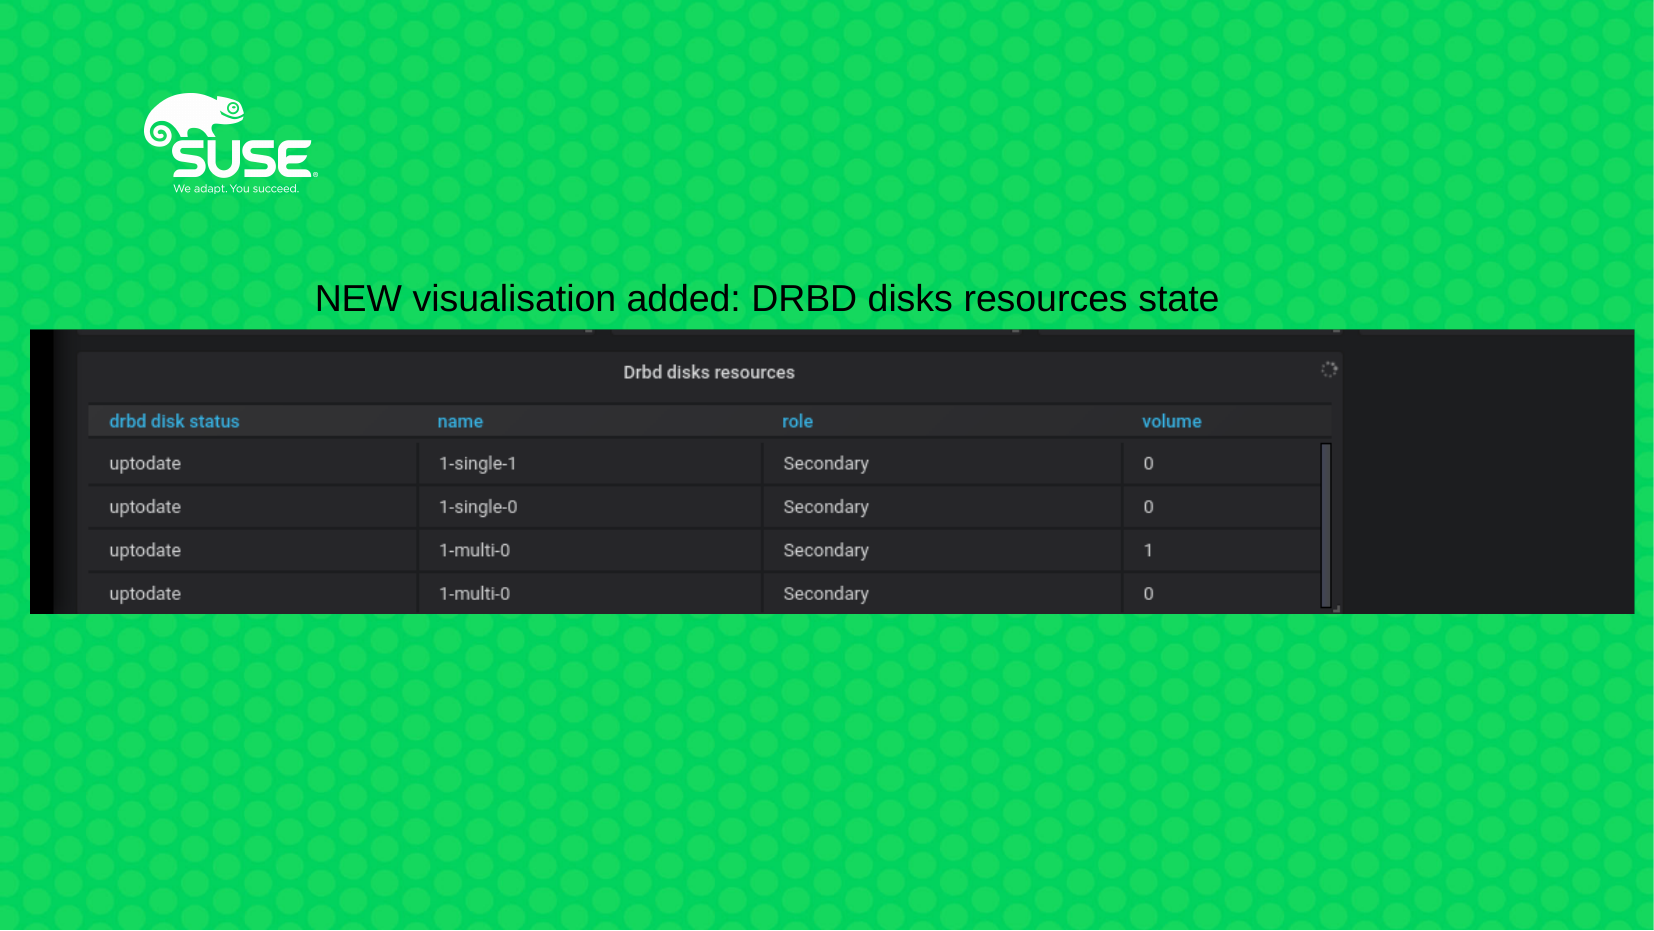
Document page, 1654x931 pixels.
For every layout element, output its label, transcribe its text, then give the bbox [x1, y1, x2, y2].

picture [0, 0, 1654, 930]
text_box NEW visualisation added: DRBD disks resources state [300, 270, 1396, 369]
